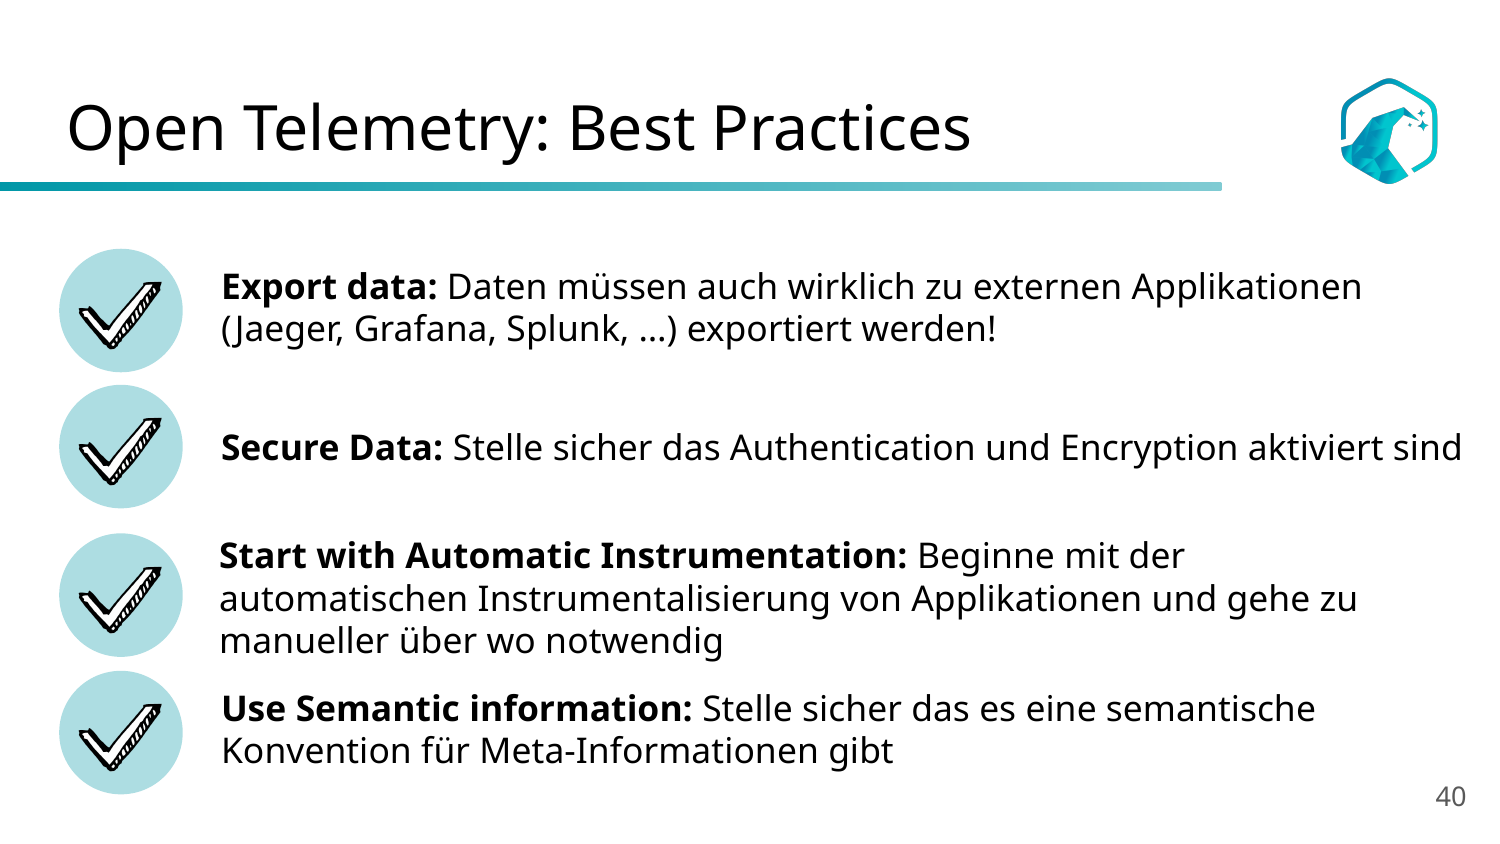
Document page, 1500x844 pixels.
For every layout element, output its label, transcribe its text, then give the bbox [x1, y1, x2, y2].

text_box [59, 248, 183, 373]
text_box Start with Automatic Instrumentation: Beginne mit der automatischen Instrumentalisierung von Applikationen und gehe zu manueller über wo notwendig [204, 518, 1392, 676]
text_box [59, 670, 183, 795]
text_box Secure Data: Stelle sicher das Authentication und Encryption aktiviert sind [206, 409, 1500, 483]
picture [77, 281, 165, 351]
picture [77, 417, 165, 487]
text_box Use Semantic information: Stelle sicher das es eine semantische Konvention für Meta-Informationen gibt [206, 670, 1394, 787]
picture [77, 703, 165, 773]
text_box [59, 384, 183, 509]
text_box Export data: Daten müssen auch wirklich zu externen Applikationen (Jaeger, Grafana, Splunk, …) exportiert werden! [206, 248, 1466, 365]
picture [77, 566, 165, 635]
text_box [59, 533, 183, 657]
title Open Telemetry: Best Practices [51, 72, 1449, 167]
slide_number <number> [1391, 764, 1482, 829]
picture [1330, 167, 1449, 188]
